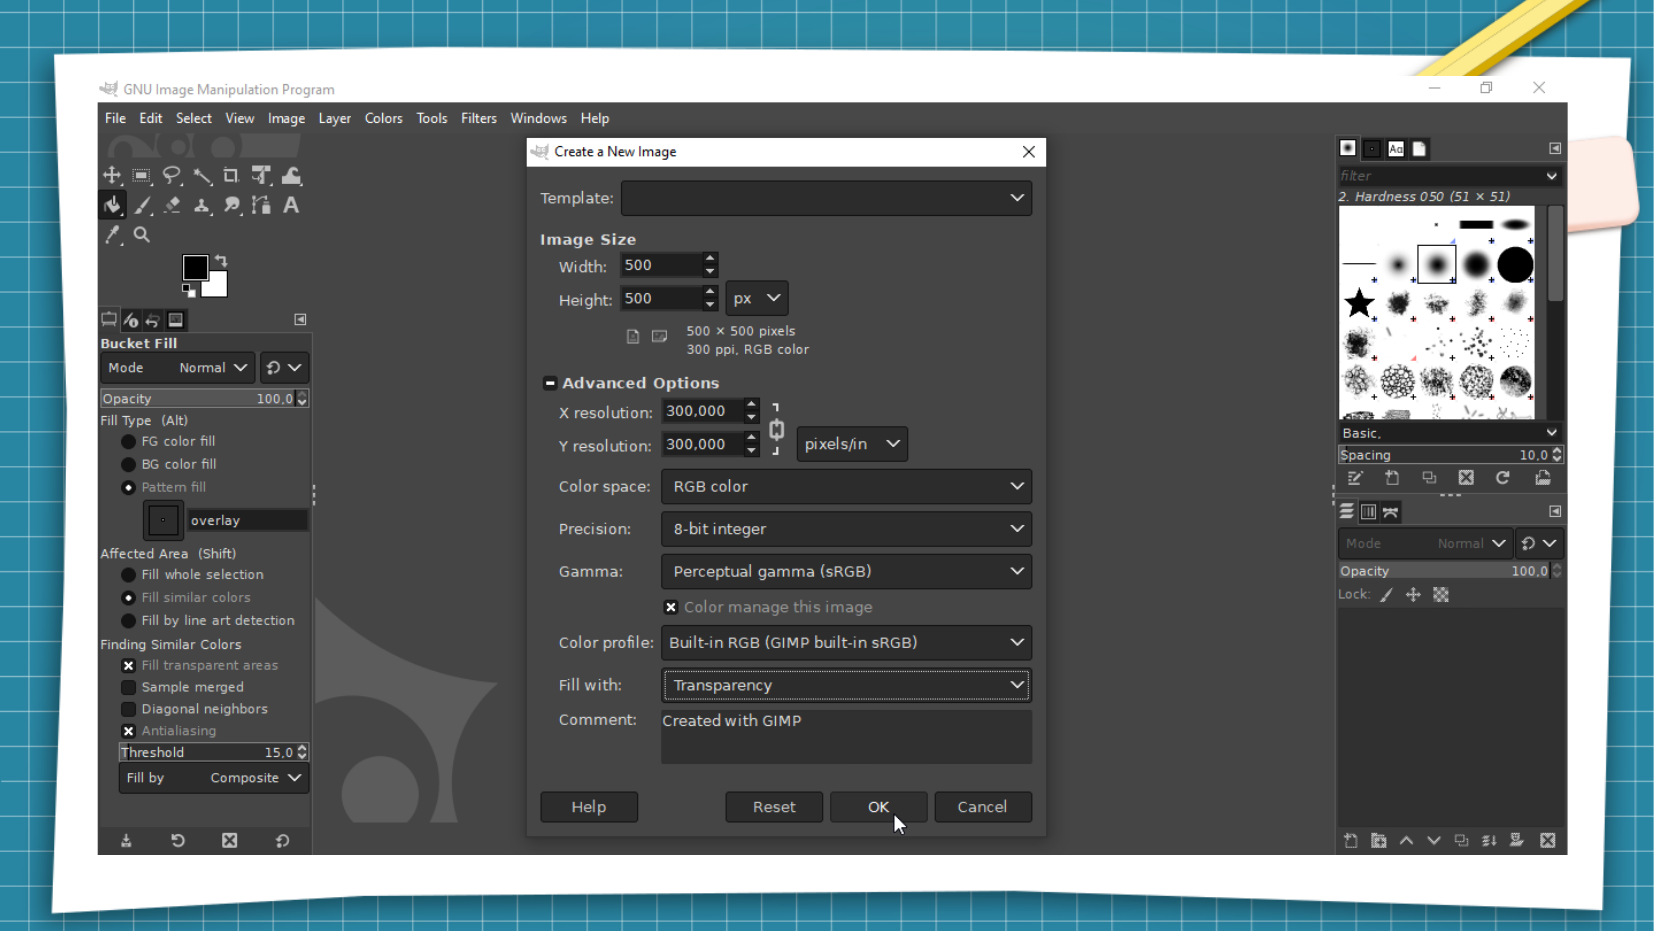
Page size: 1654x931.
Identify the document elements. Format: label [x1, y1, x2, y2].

picture [97, 76, 1568, 855]
